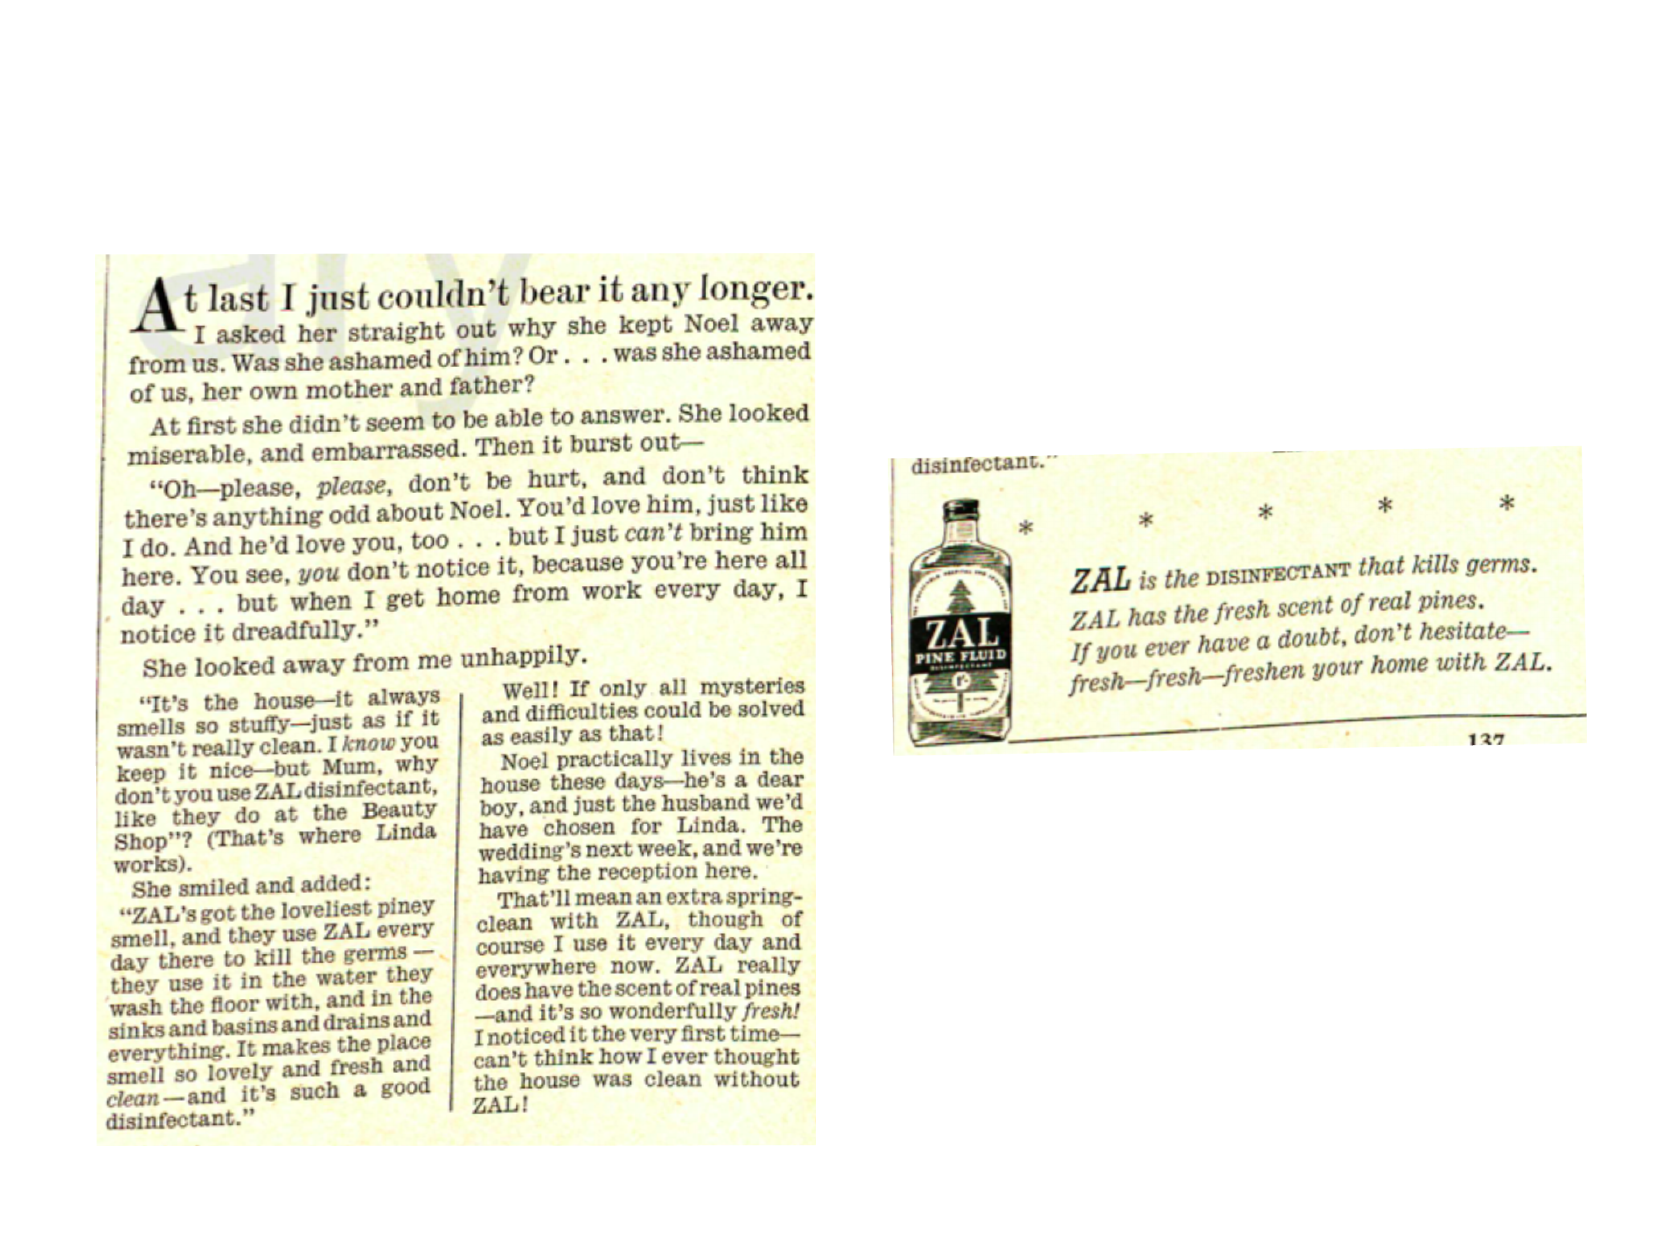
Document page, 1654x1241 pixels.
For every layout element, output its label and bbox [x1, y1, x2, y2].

picture [887, 445, 1587, 756]
picture [94, 252, 816, 1146]
